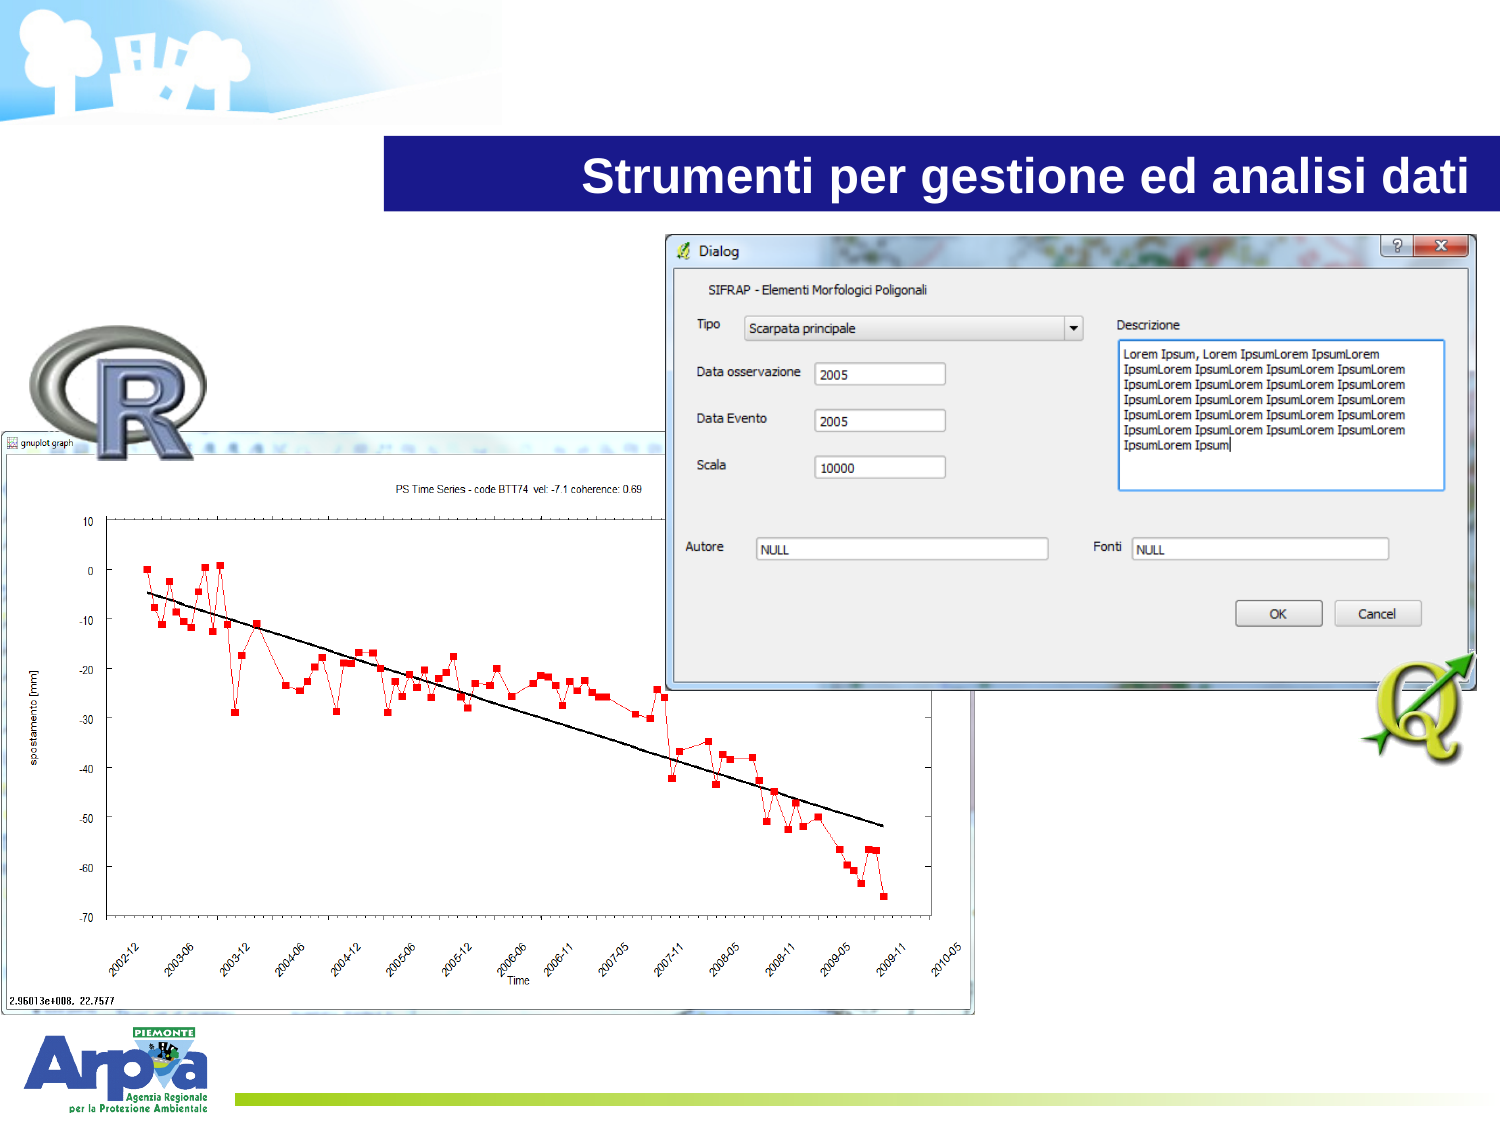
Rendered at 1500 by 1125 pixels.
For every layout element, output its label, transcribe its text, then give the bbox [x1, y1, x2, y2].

title Strumenti per gestione ed analisi dati [383, 135, 1500, 212]
picture [1, 234, 1477, 1015]
picture [0, 0, 502, 125]
